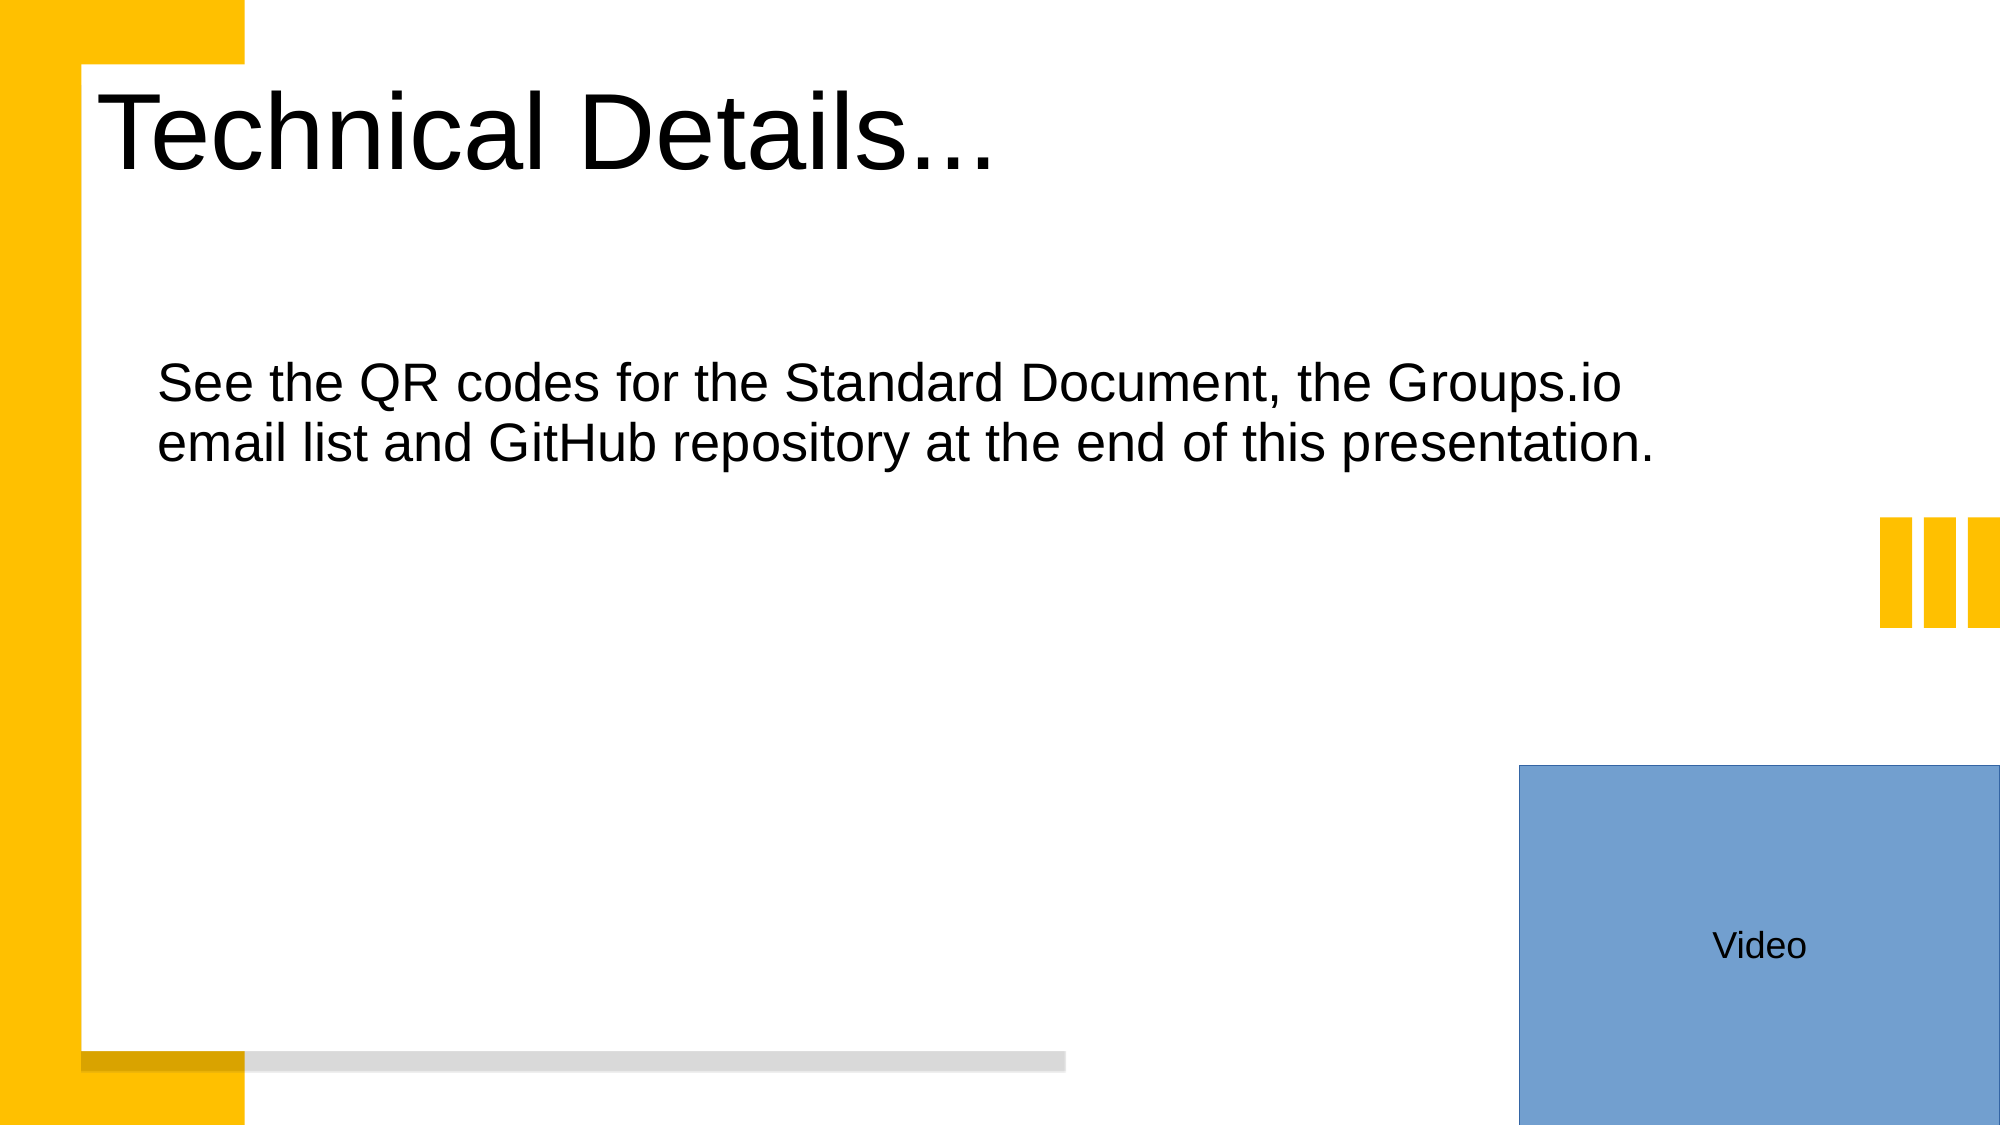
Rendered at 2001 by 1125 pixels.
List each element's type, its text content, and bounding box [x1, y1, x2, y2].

text_box Video [1519, 765, 2000, 1125]
text_box See the QR codes for the Standard Document, the Groups.io email list and GitHub repository at the end of this presentation. [142, 344, 1681, 571]
text_box [0, 0, 2000, 1125]
text_box Technical Details... [81, 64, 1921, 201]
